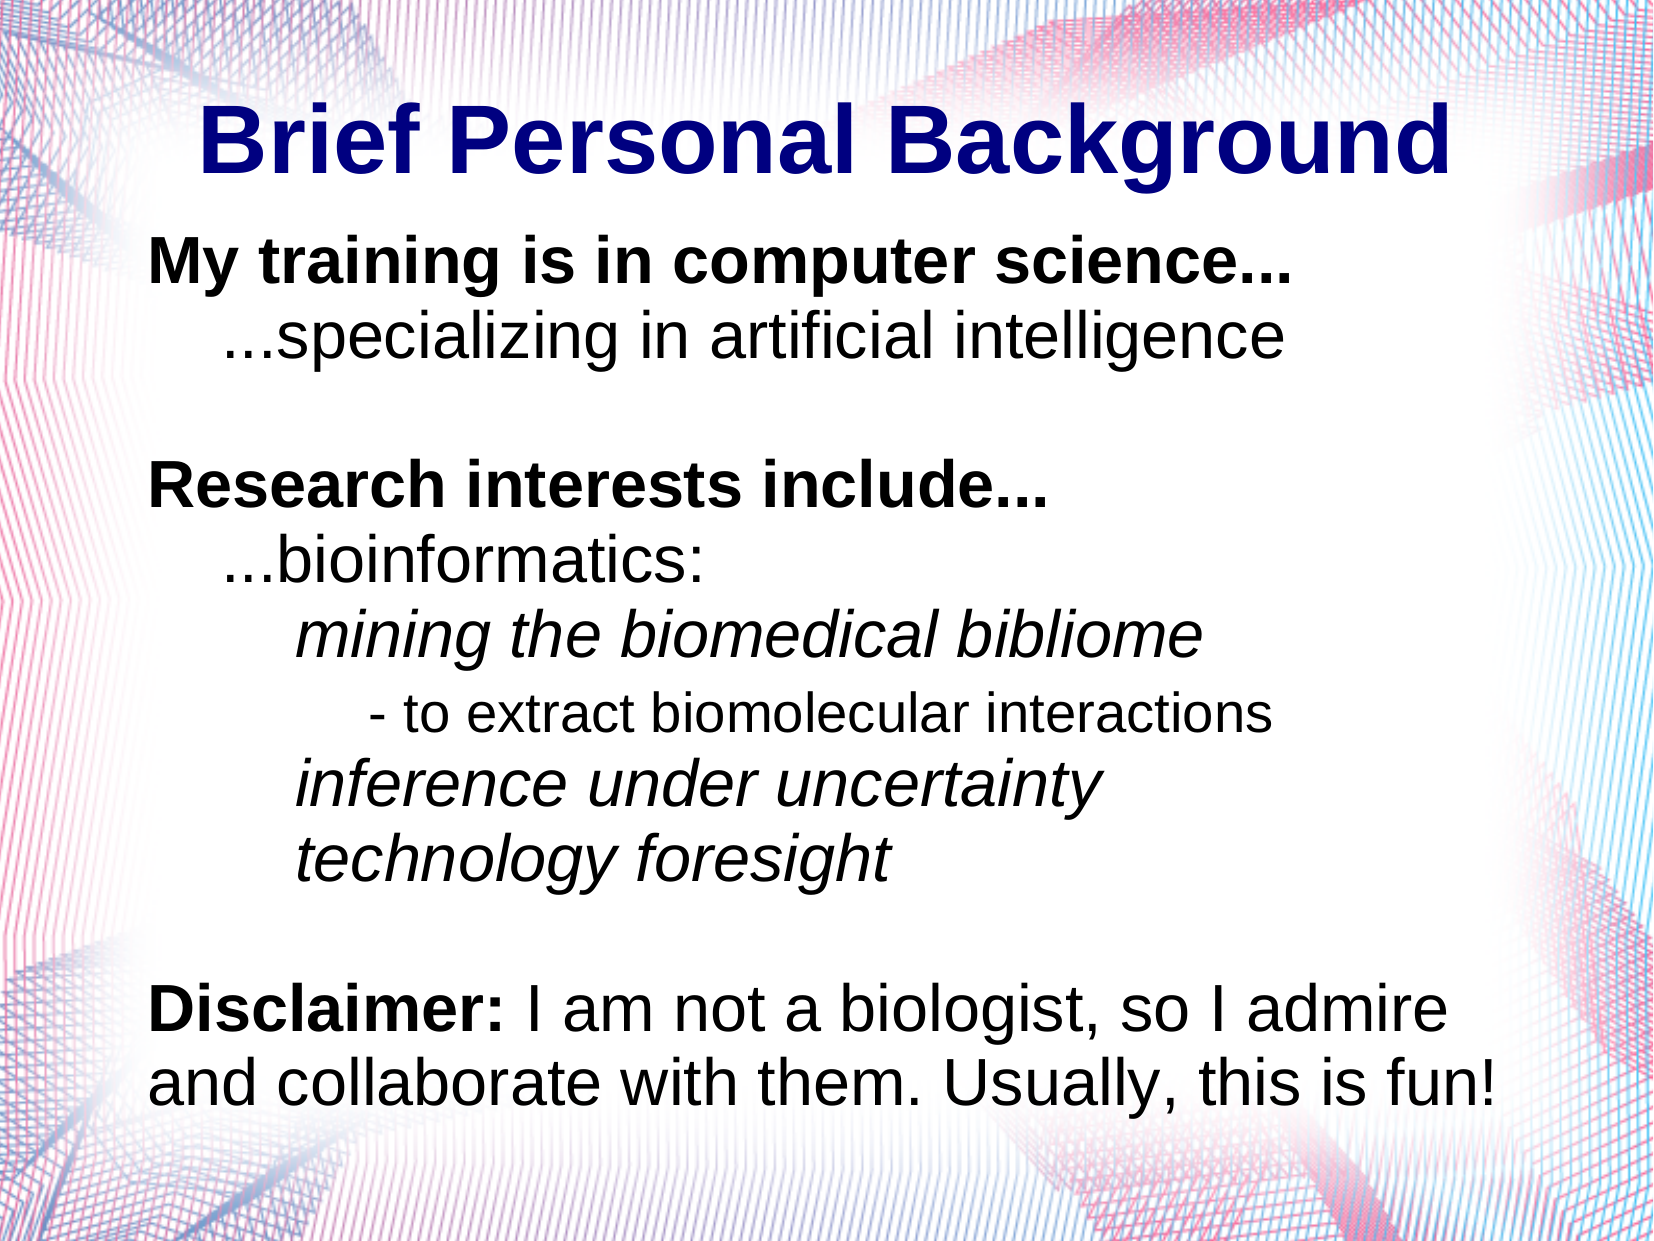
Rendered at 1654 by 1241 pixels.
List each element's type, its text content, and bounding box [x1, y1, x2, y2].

subtitle My training is in computer science... ...specializing in artificial intelligence Research interests include... ...bioinformatics: mining the biomedical bibliome - to extract biomolecular interactions inference under uncertainty technology foresight Disclaimer: I am not a biologist, so I admire and collaborate with them. Usually, this is fun! [147, 222, 1506, 1195]
picture [0, 0, 1654, 1241]
title Brief Personal Background [82, 61, 1571, 219]
